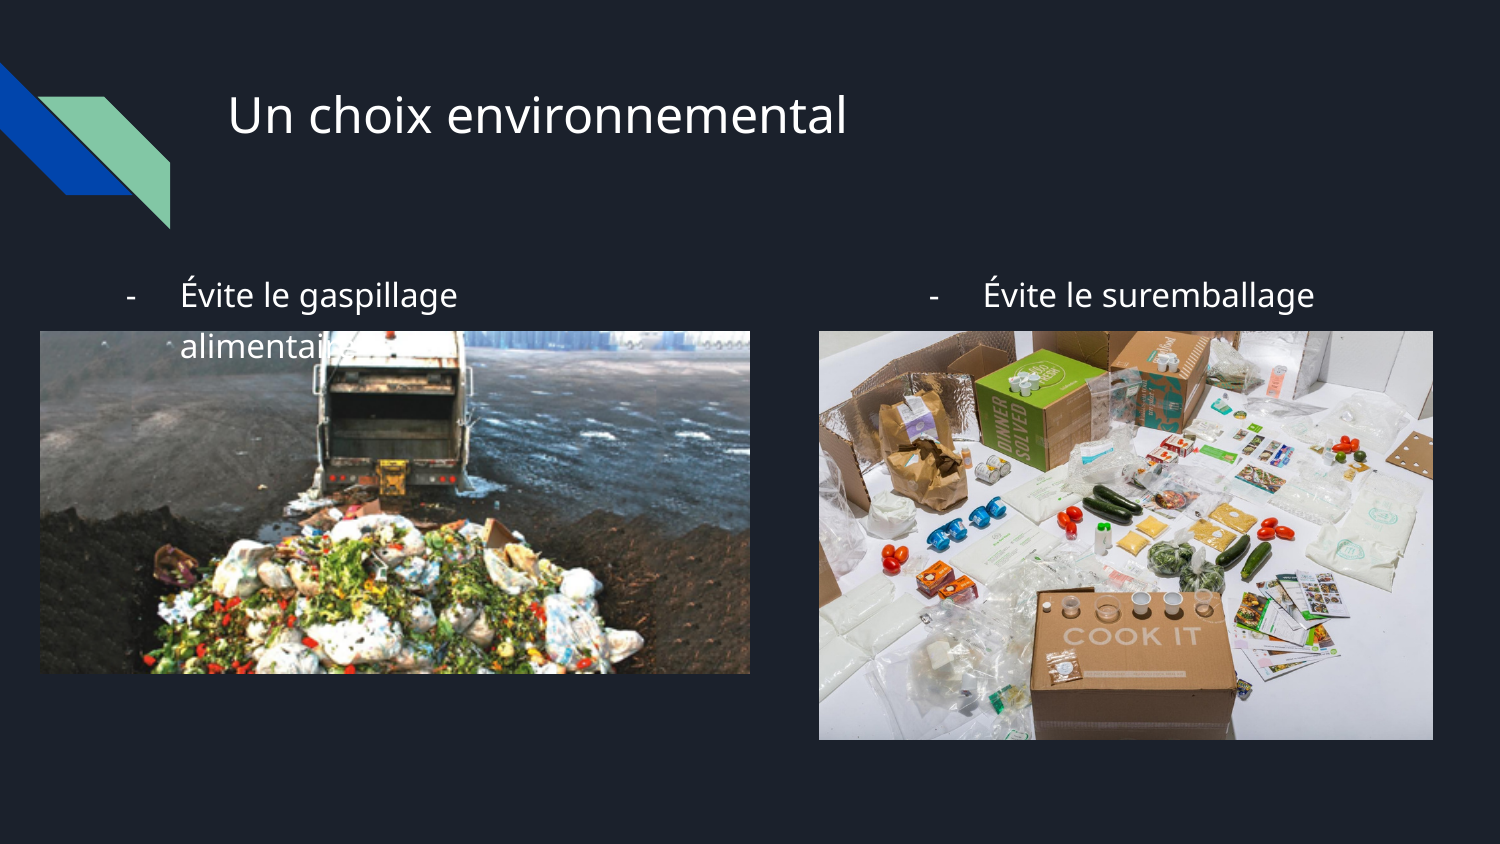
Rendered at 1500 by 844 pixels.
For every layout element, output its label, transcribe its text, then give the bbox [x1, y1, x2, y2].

title Un choix environnemental [212, 64, 1368, 215]
list Évite le suremballage [892, 249, 1444, 545]
picture [819, 331, 1433, 740]
list Évite le gaspillage alimentaire [89, 249, 641, 545]
picture [40, 331, 750, 674]
